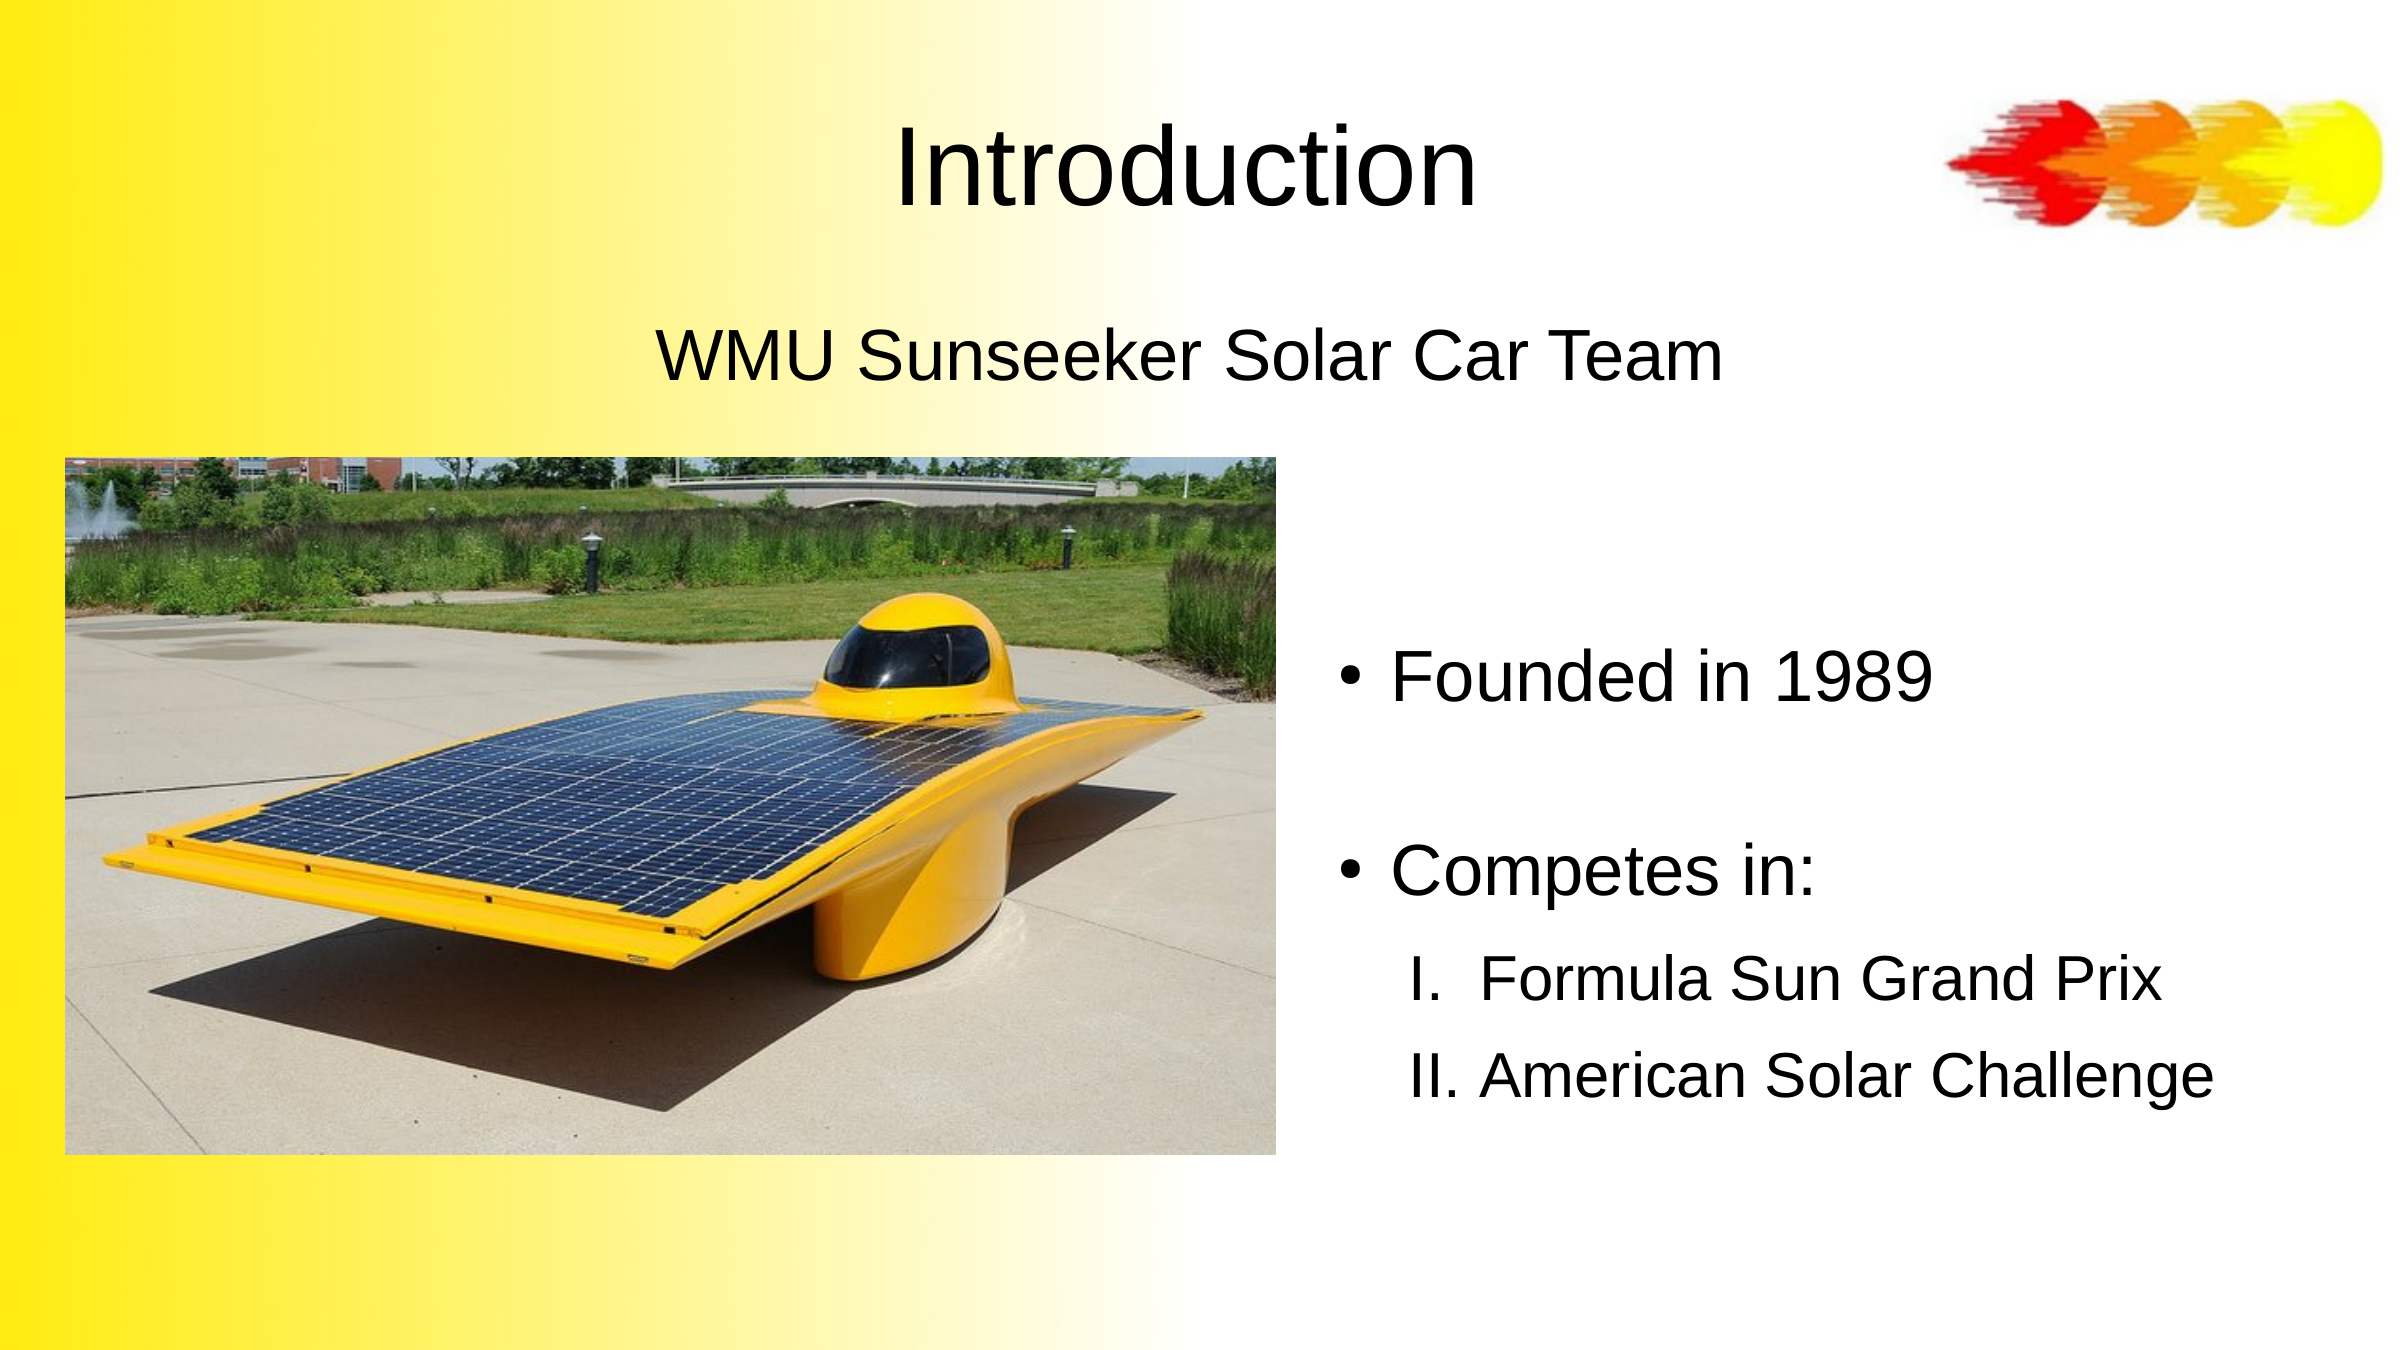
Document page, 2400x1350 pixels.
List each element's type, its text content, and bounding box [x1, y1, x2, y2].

title Introduction [120, 53, 2280, 280]
list Founded in 1989 Competes in: Formula Sun Grand Prix American Solar Challenge [1320, 554, 2386, 1141]
picture [0, 0, 2400, 1350]
list WMU Sunseeker Solar Car Team [0, 315, 2311, 1276]
picture [65, 457, 1276, 1156]
